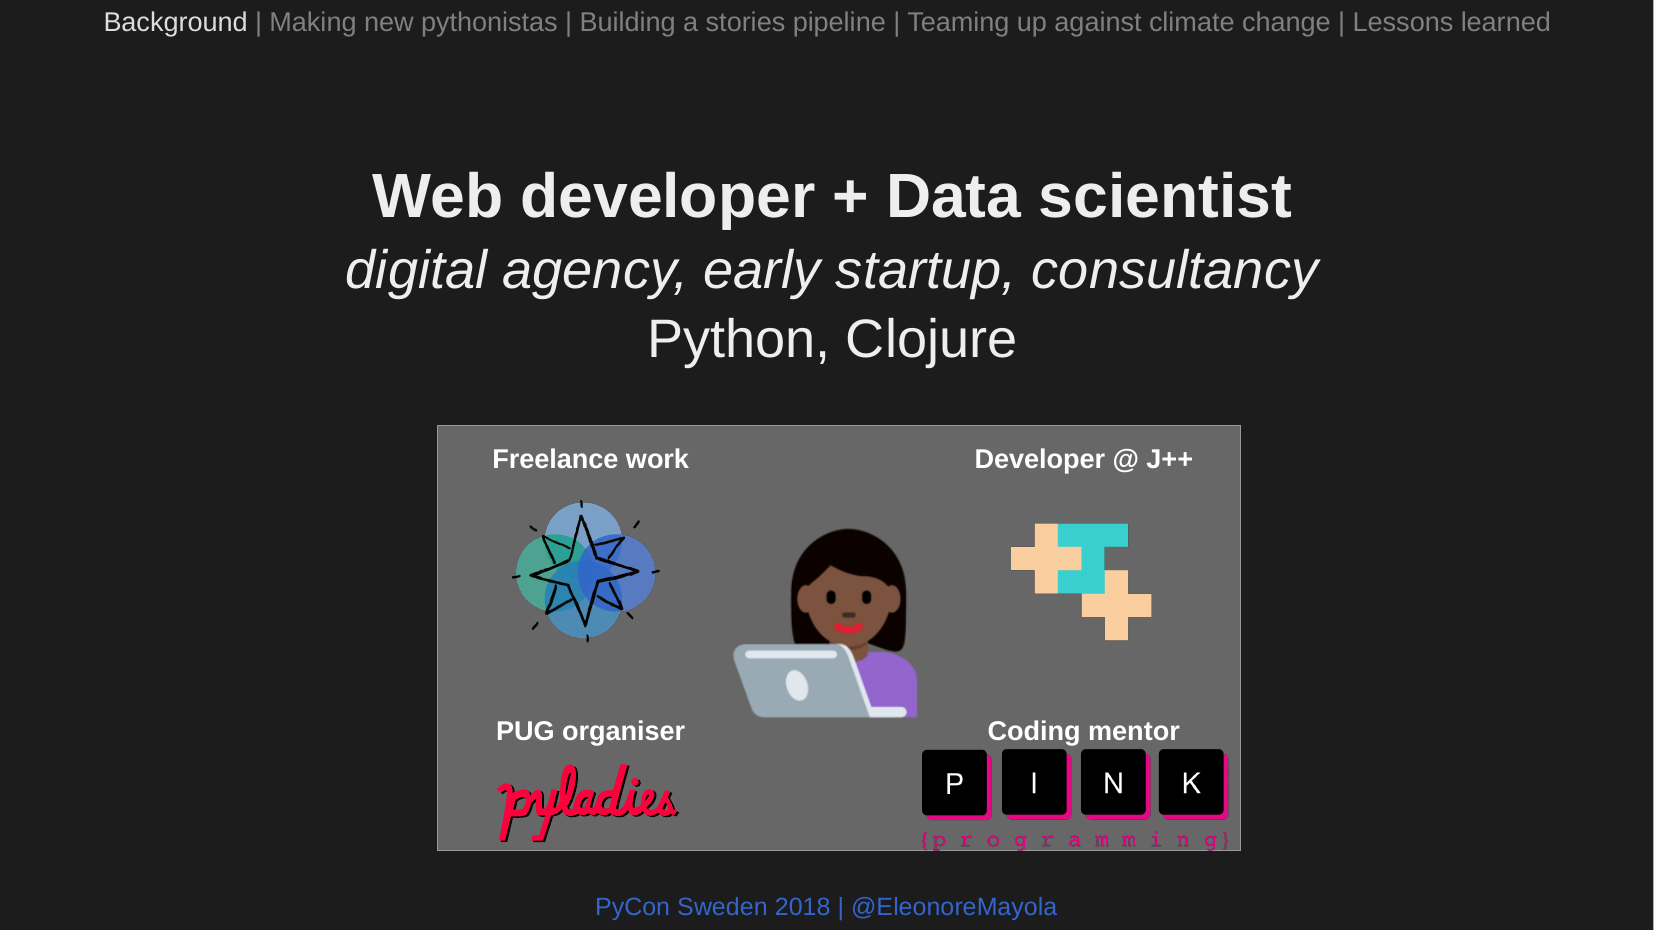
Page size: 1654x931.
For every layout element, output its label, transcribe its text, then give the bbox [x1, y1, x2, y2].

text_box Background | Making new pythonistas | Building a stories pipeline | Teaming up against climate change | Lessons learned [0, 0, 1654, 57]
picture [732, 527, 924, 719]
picture [921, 749, 1229, 851]
text_box Freelance work [466, 436, 715, 513]
picture [1011, 507, 1152, 648]
text_box PUG organiser [466, 708, 715, 784]
text_box Coding mentor [959, 708, 1208, 785]
text_box [437, 508, 1241, 851]
picture [496, 784, 680, 843]
text_box Web developer + Data scientist digital agency, early startup, consultancy Python, Clojure [106, 70, 1560, 508]
text_box Developer @ J++ [959, 436, 1208, 483]
picture [509, 513, 662, 646]
text_box PyCon Sweden 2018 | @EleonoreMayola [460, 885, 1193, 931]
